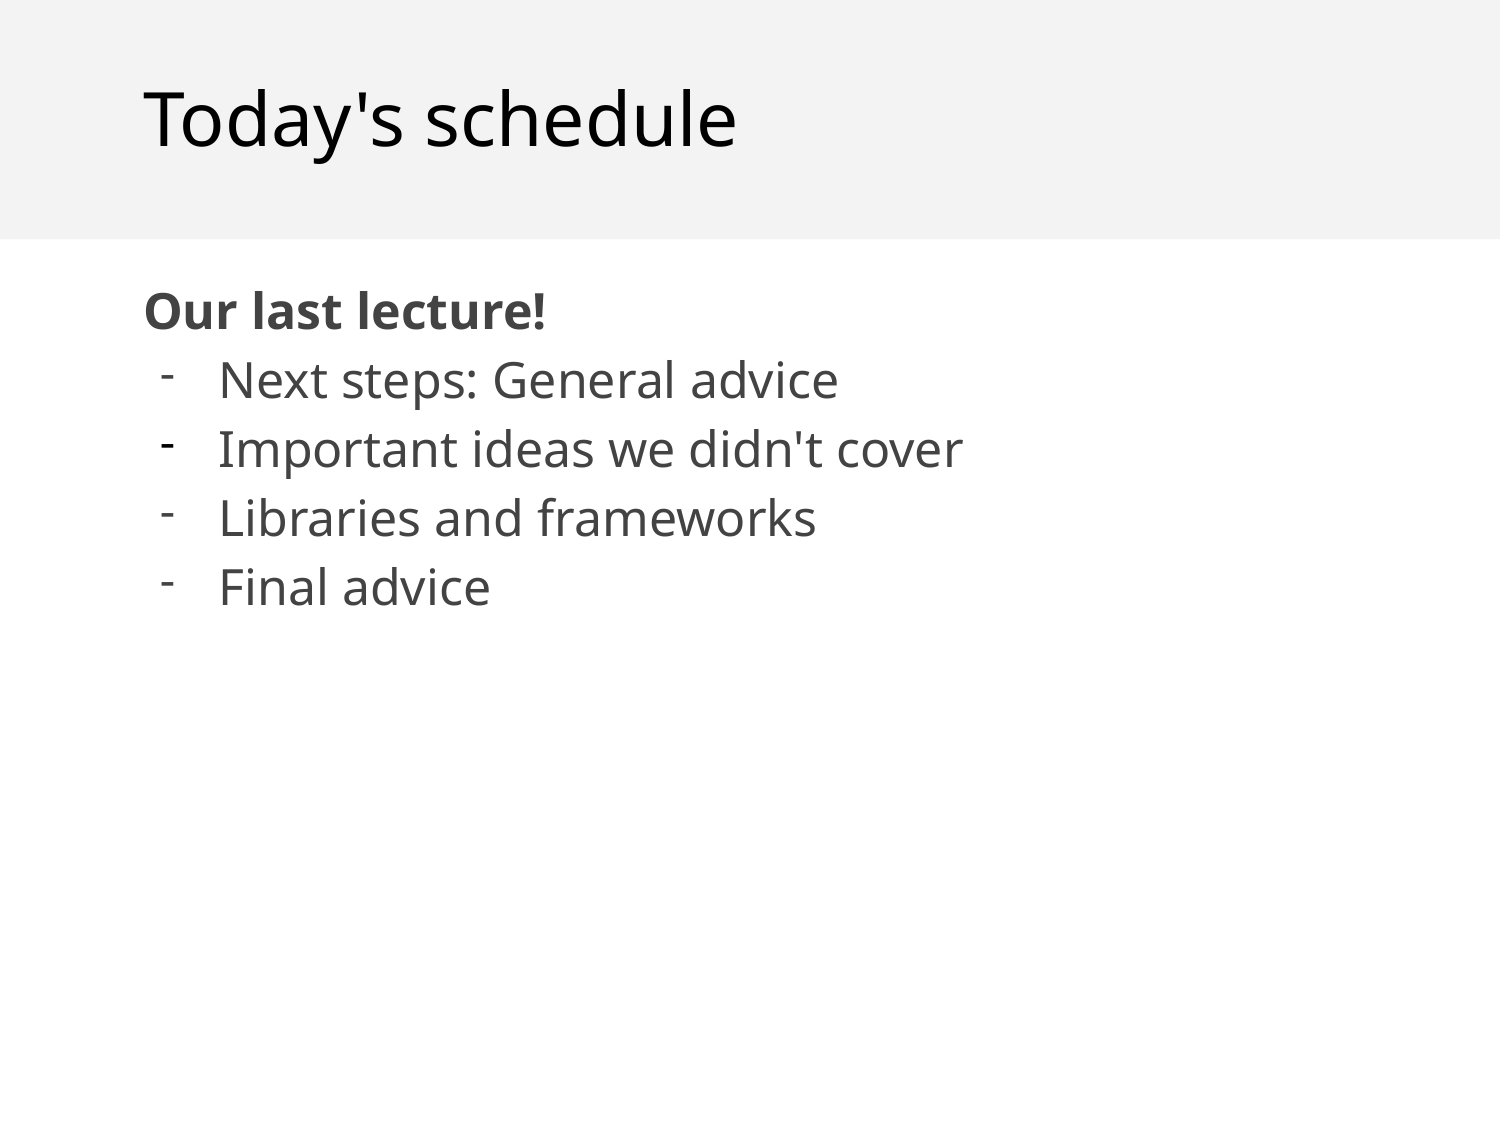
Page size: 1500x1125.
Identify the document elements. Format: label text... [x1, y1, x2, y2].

list Our last lecture! Next steps: General advice Important ideas we didn't cover Libraries and frameworks Final advice [128, 255, 1372, 1074]
title Today's schedule [128, 56, 1372, 183]
